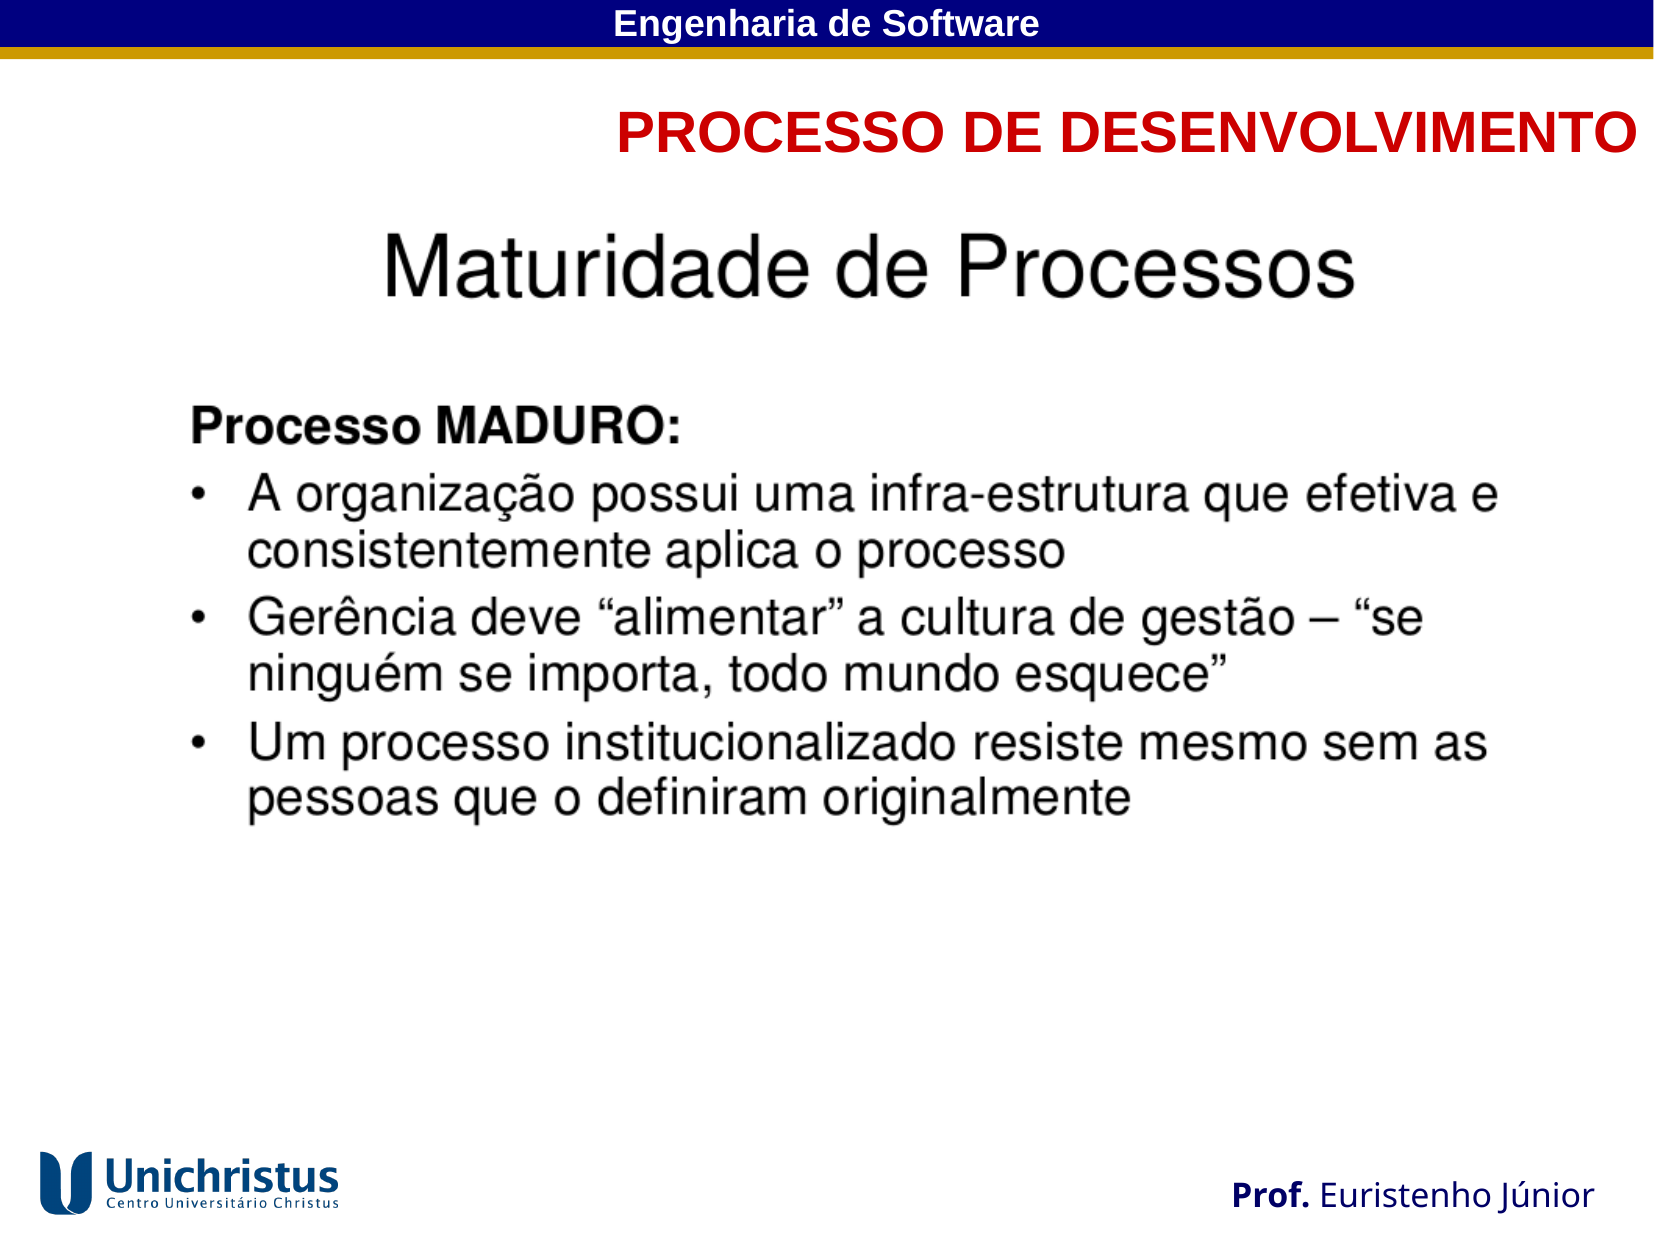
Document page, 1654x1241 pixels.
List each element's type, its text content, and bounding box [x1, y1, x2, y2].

text_box Prof. Euristenho Júnior [1216, 1163, 1654, 1224]
text_box [0, 47, 1654, 60]
text_box PROCESSO DE DESENVOLVIMENTO [601, 92, 1654, 173]
picture [35, 1148, 343, 1217]
text_box Engenharia de Software [0, 0, 1654, 47]
picture [177, 212, 1535, 866]
